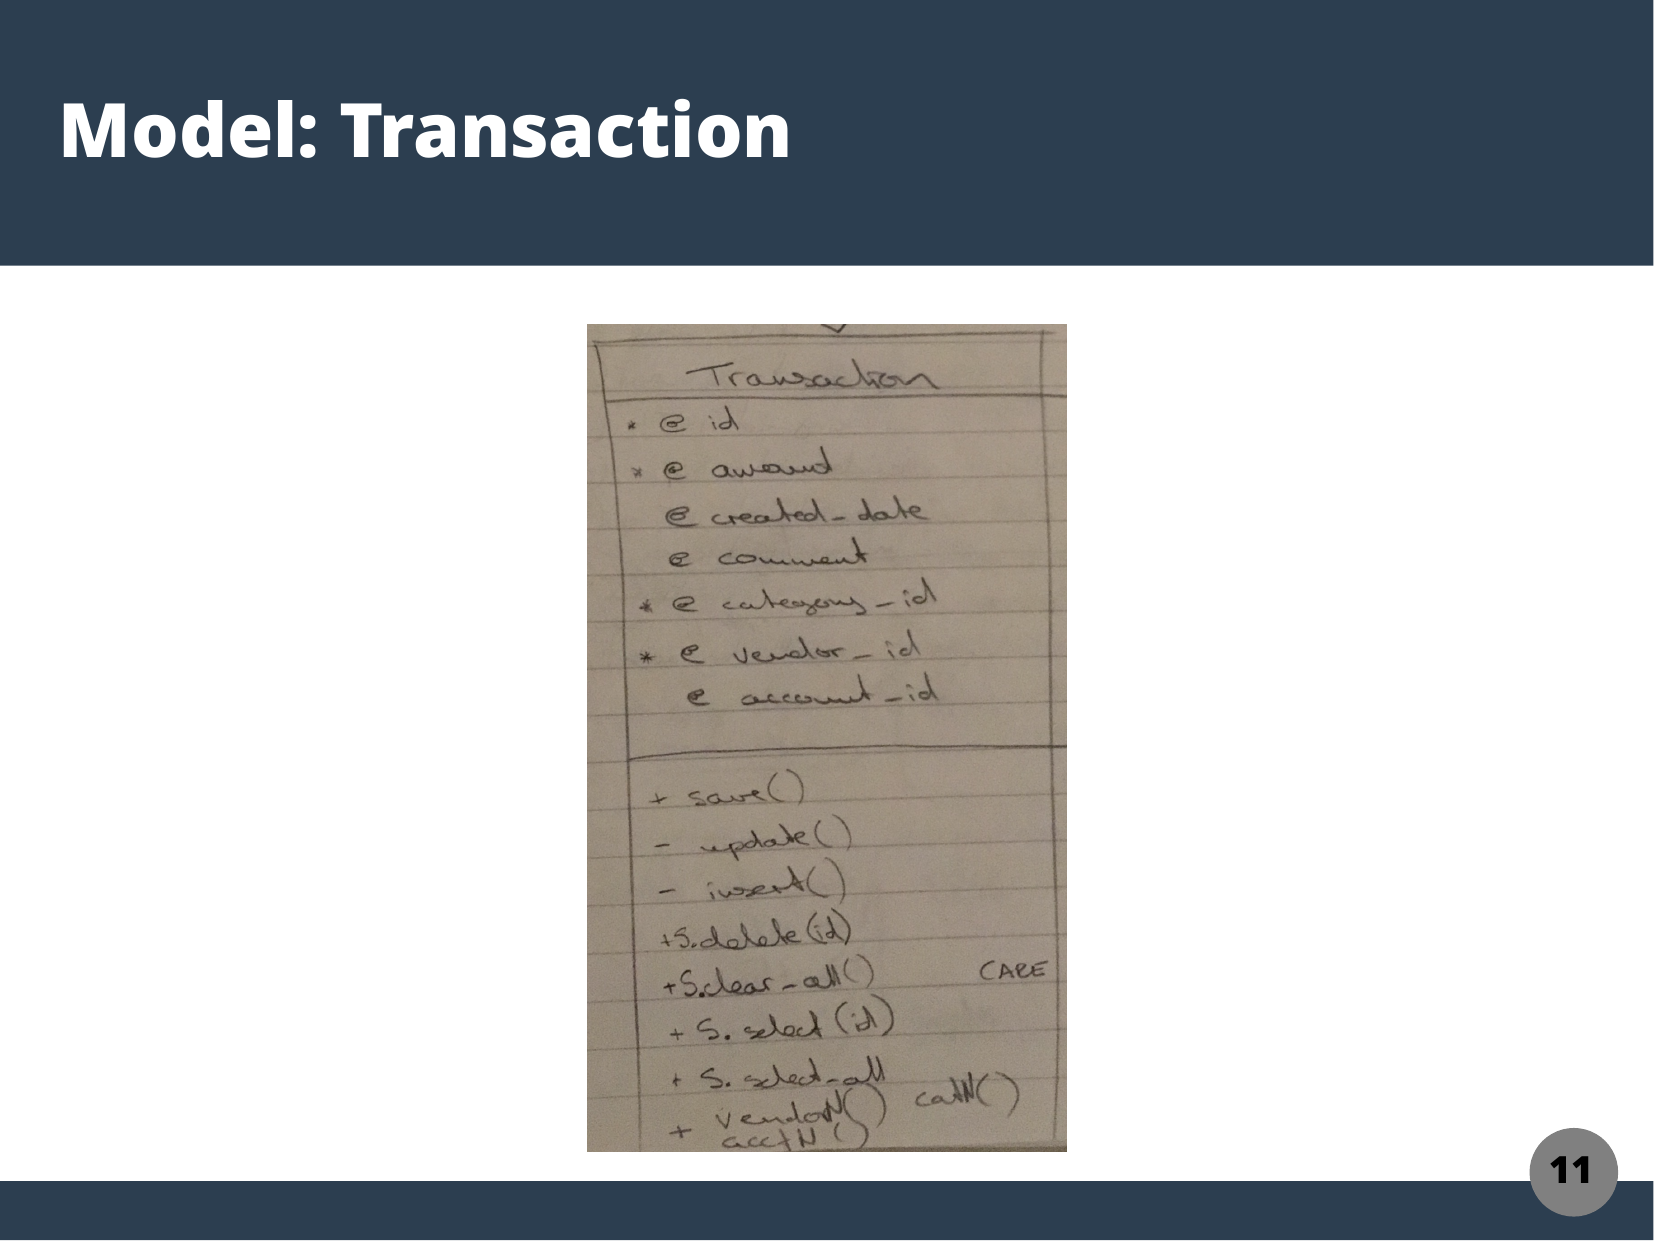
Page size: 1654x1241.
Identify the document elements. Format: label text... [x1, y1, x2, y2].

title Model: Transaction [59, 49, 1595, 207]
picture [587, 324, 1067, 1152]
